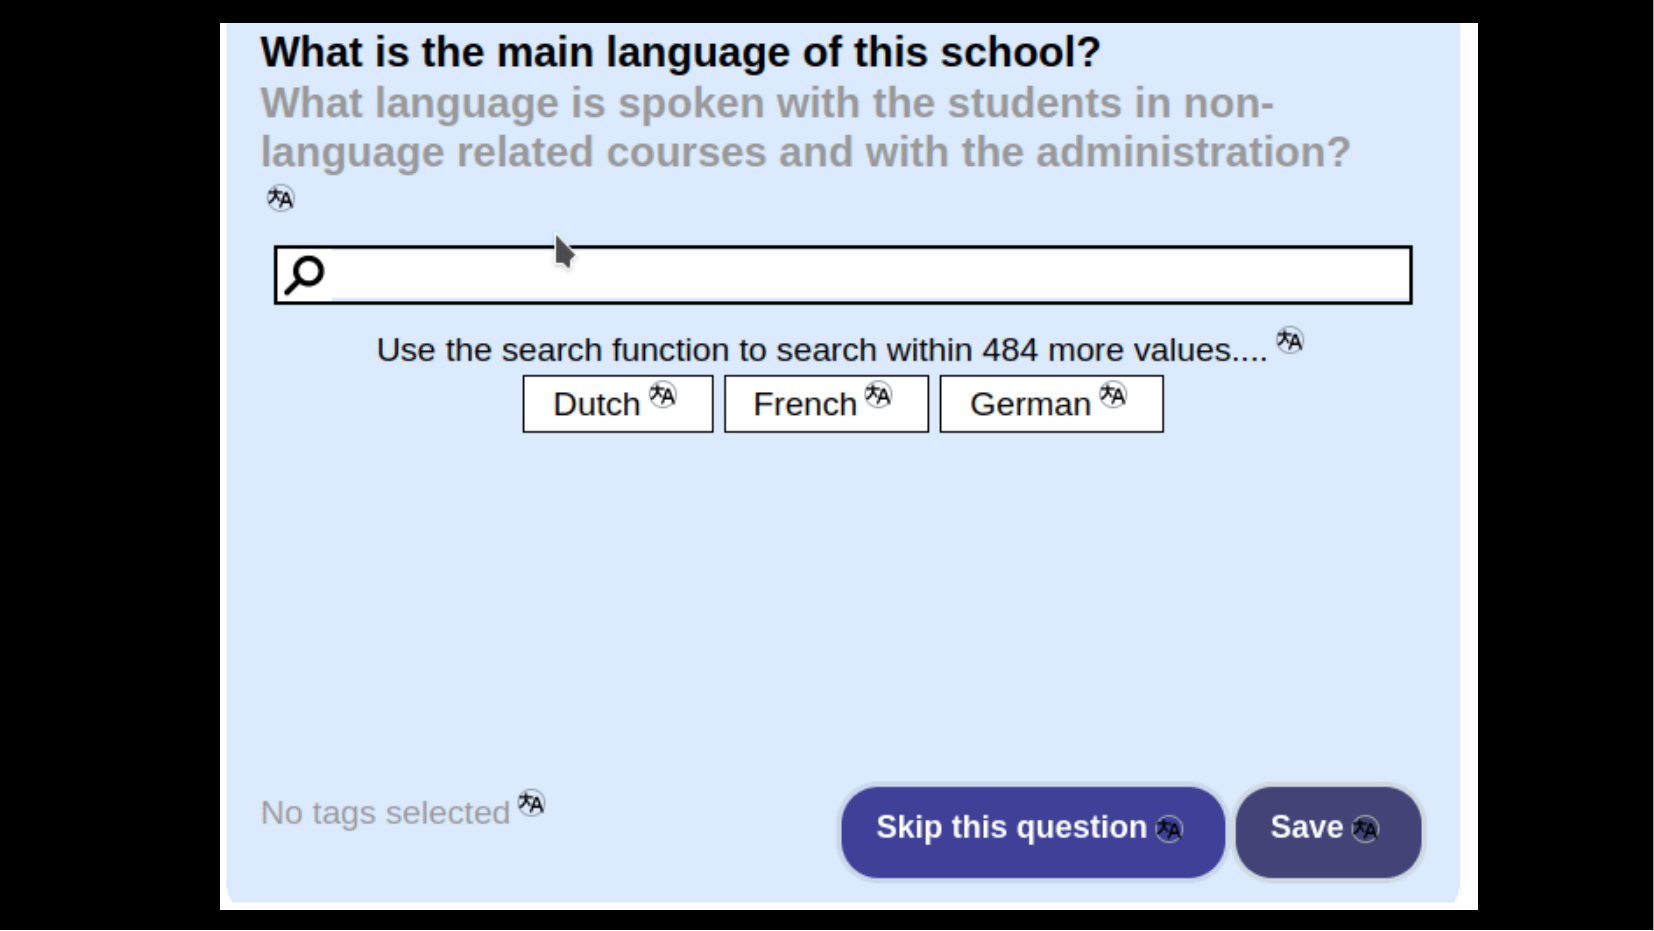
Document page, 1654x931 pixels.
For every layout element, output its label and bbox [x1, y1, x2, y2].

picture [220, 23, 1478, 910]
